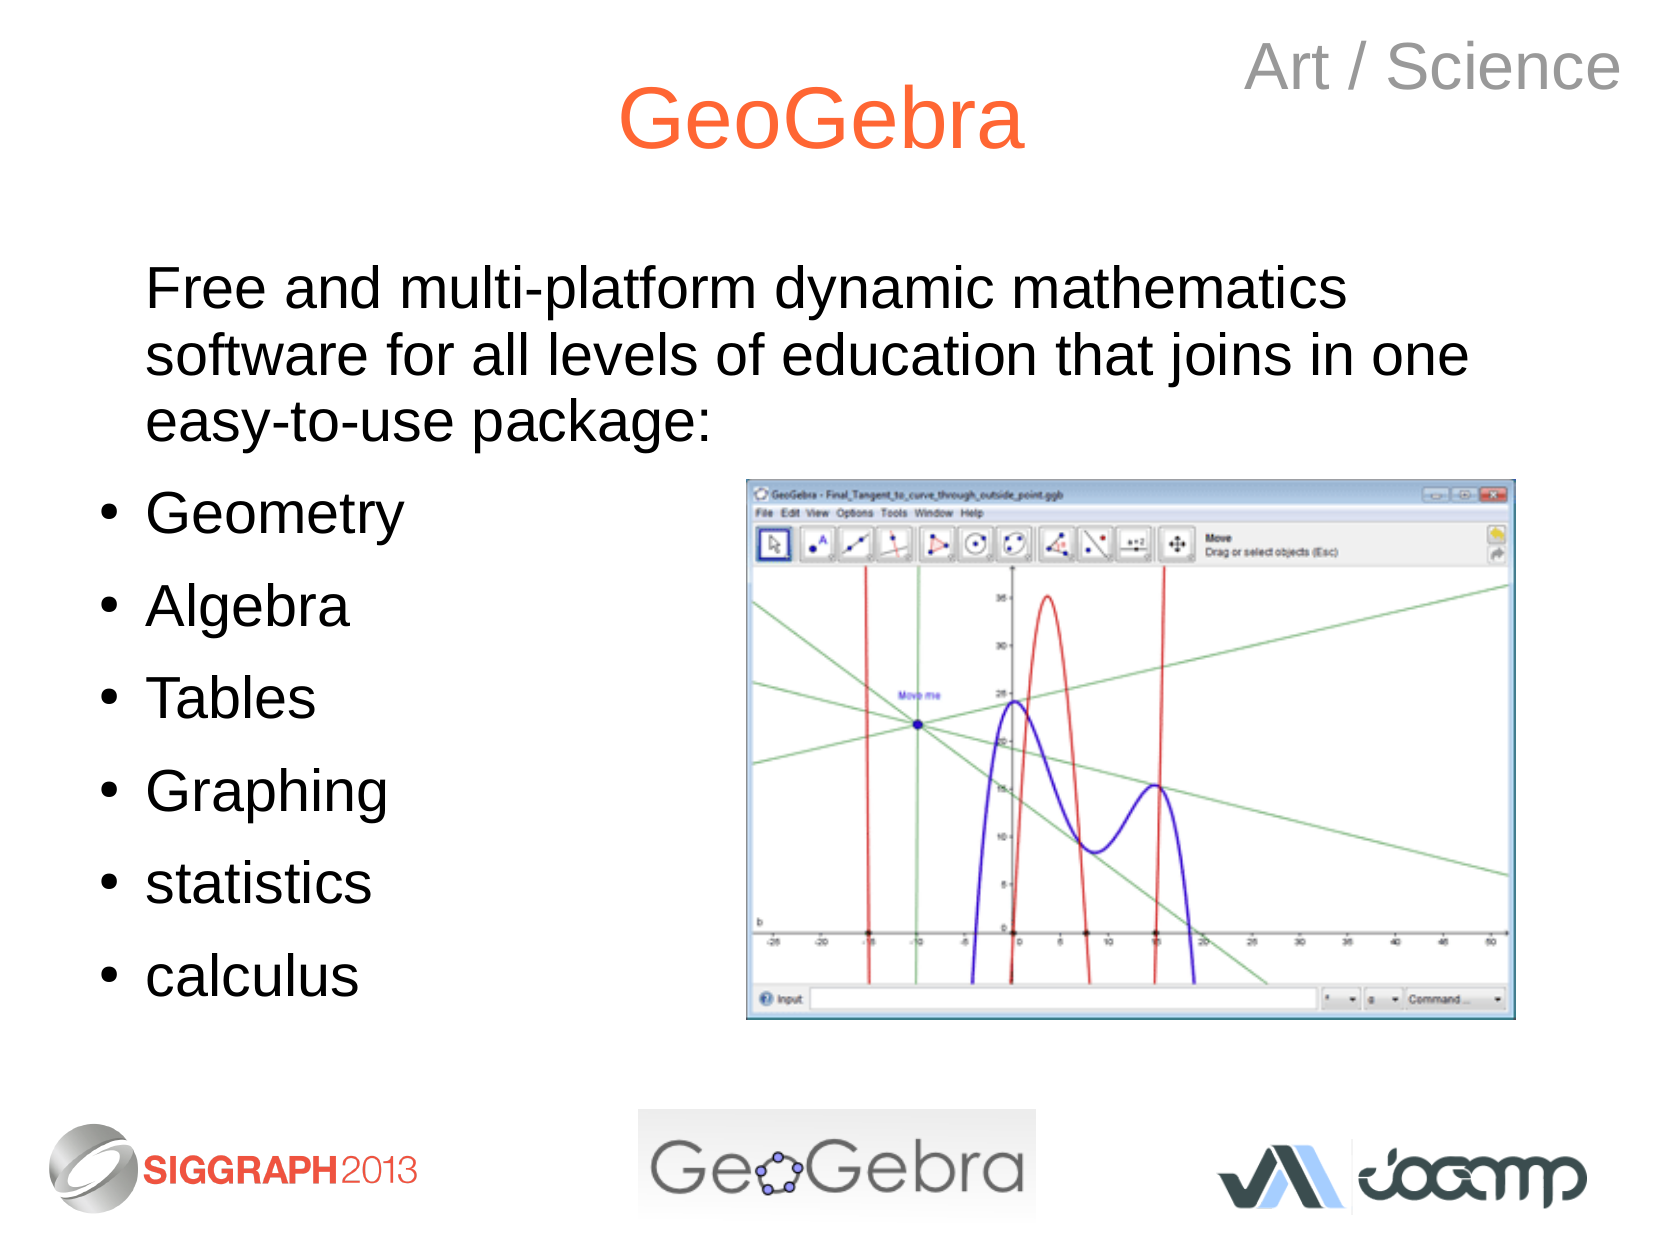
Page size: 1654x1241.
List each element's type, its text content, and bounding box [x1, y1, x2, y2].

picture [746, 479, 1516, 1021]
picture [638, 1109, 1036, 1223]
picture [1215, 1139, 1587, 1215]
title GeoGebra [68, 49, 1576, 188]
picture [45, 1122, 421, 1215]
list Free and multi-platform dynamic mathematics software for all levels of education that joins in one easy-to-use package: Geometry Algebra Tables Graphing statistics calculus [82, 255, 1538, 1010]
text_box Art / Science [1230, 21, 1651, 126]
